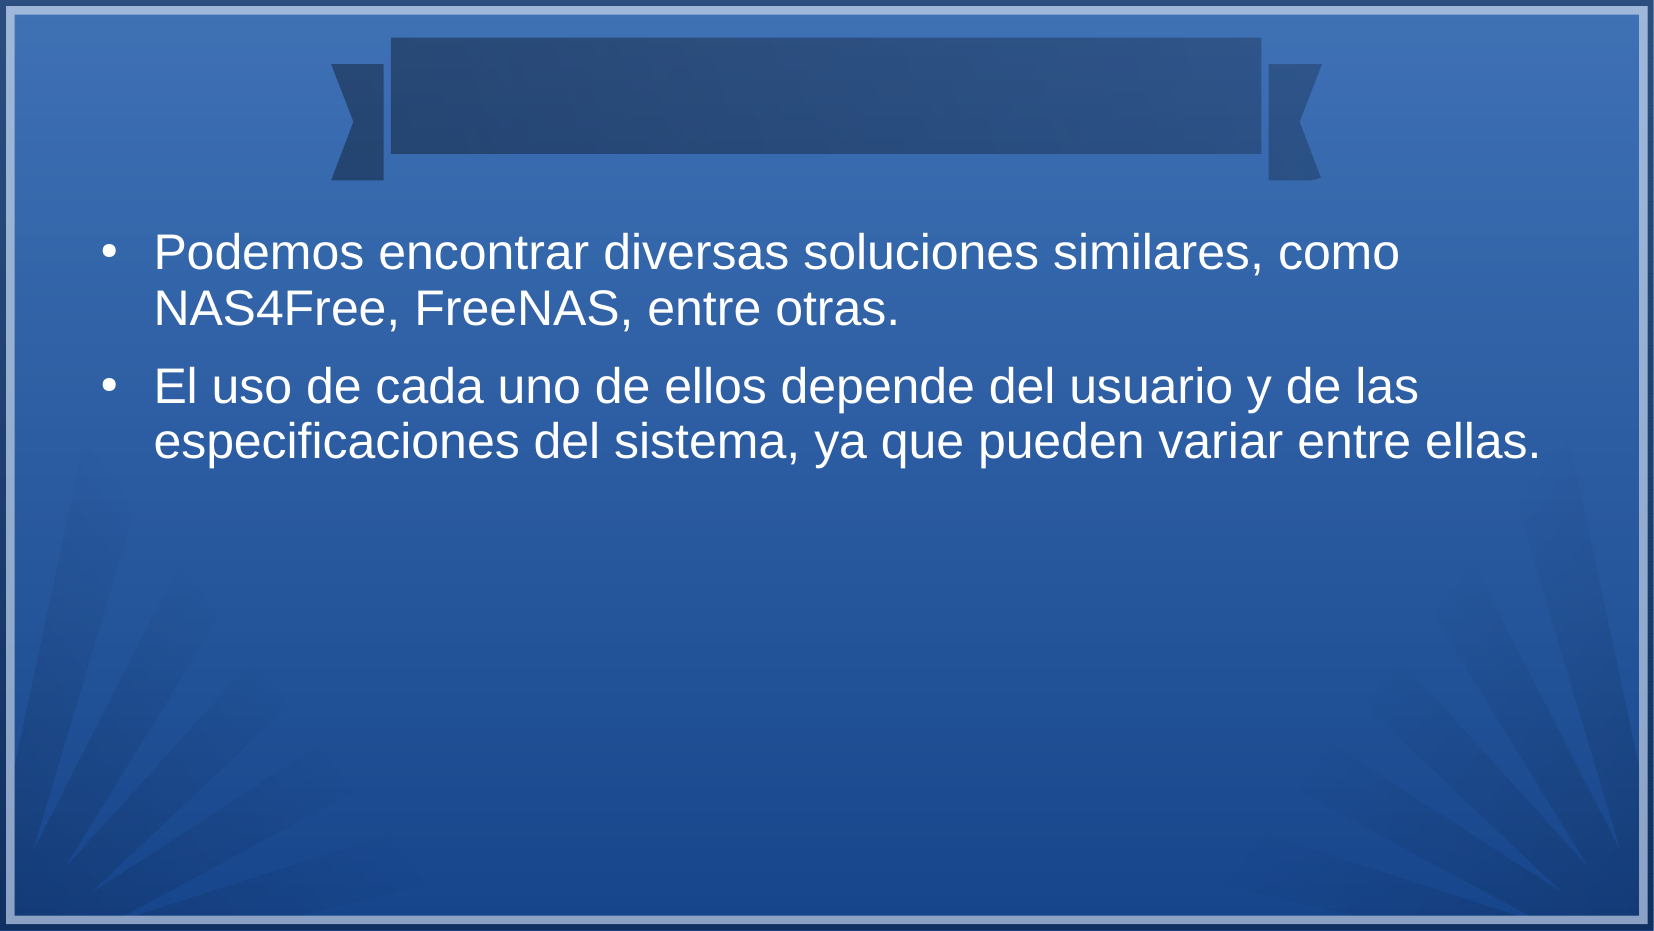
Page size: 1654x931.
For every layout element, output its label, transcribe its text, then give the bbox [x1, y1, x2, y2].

list Podemos encontrar diversas soluciones similares, como NAS4Free, FreeNAS, entre otras. El uso de cada uno de ellos depende del usuario y de las especificaciones del sistema, ya que pueden variar entre ellas. [82, 224, 1571, 848]
